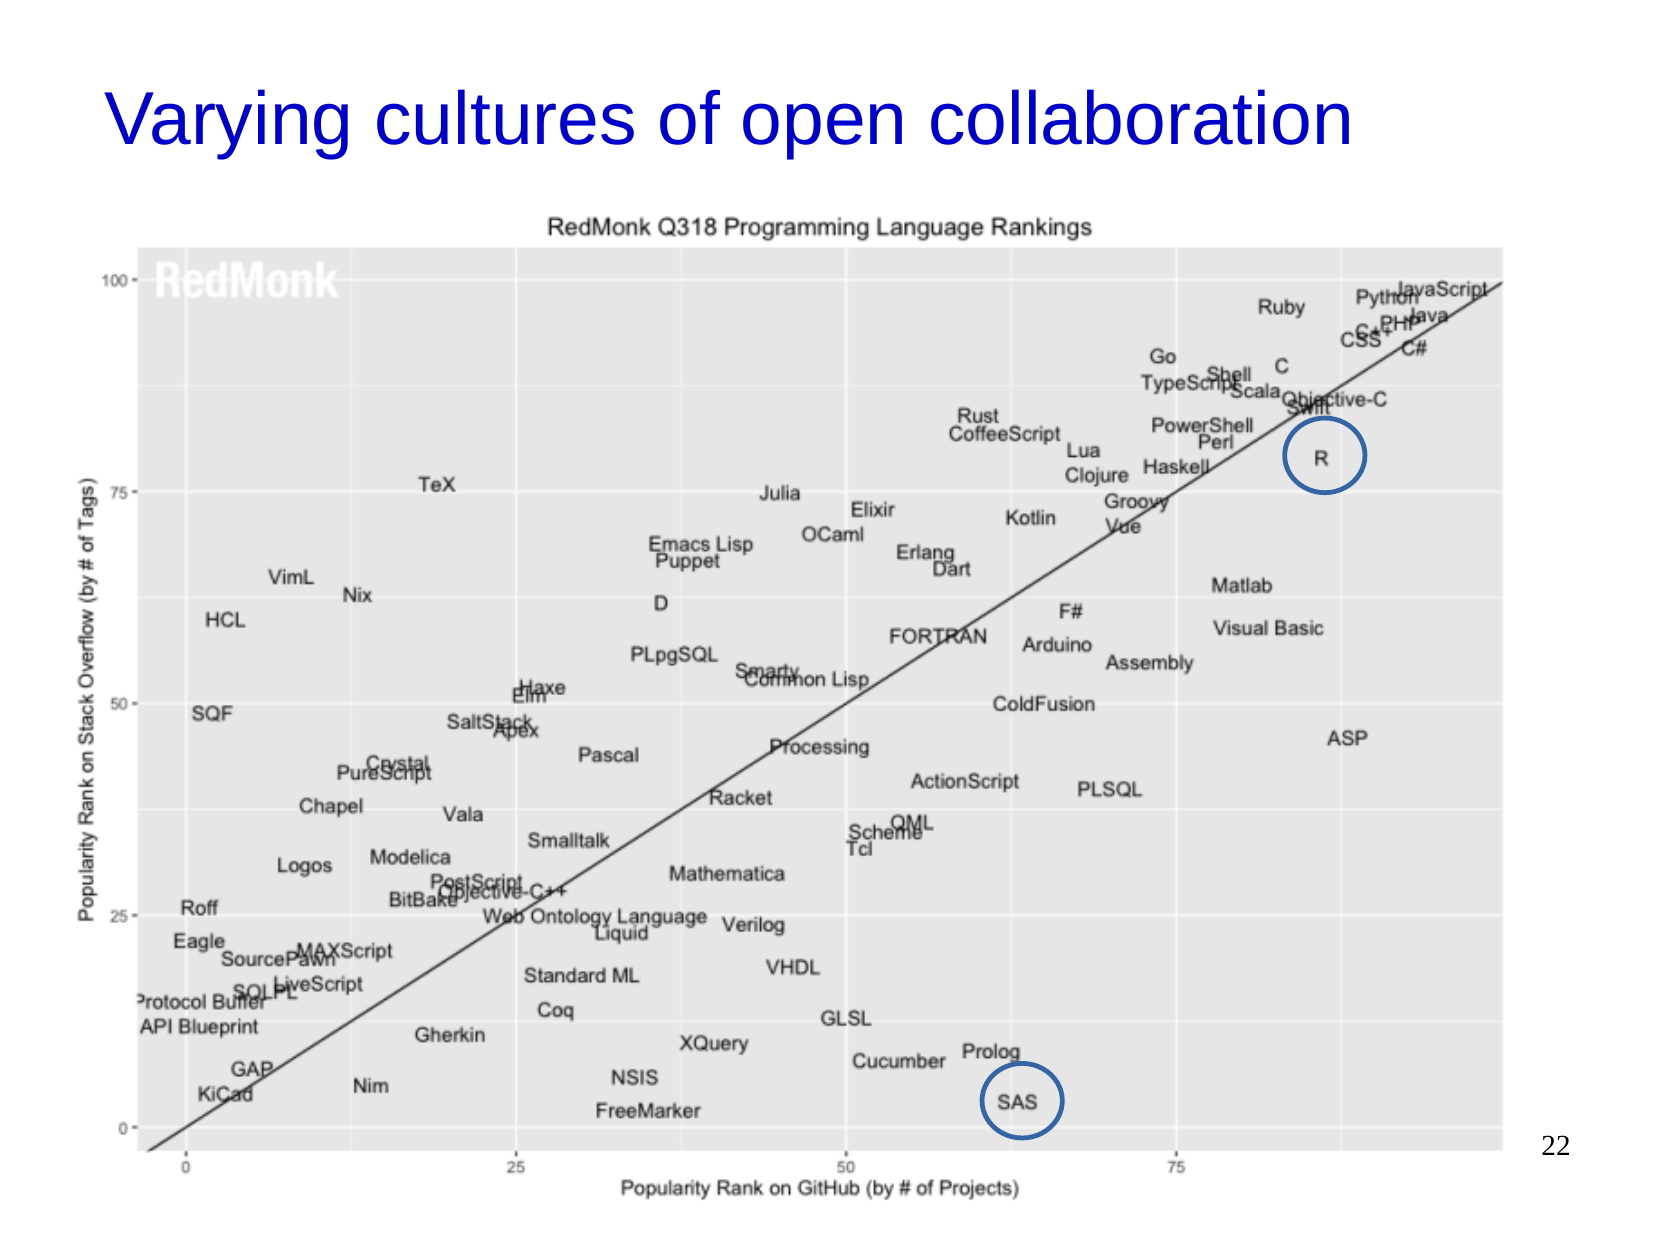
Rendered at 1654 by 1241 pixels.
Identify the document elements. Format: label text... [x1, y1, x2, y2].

text_box [982, 1063, 1063, 1138]
title Varying cultures of open collaboration [104, 51, 1593, 187]
text_box [1284, 418, 1366, 493]
picture [65, 208, 1513, 1209]
